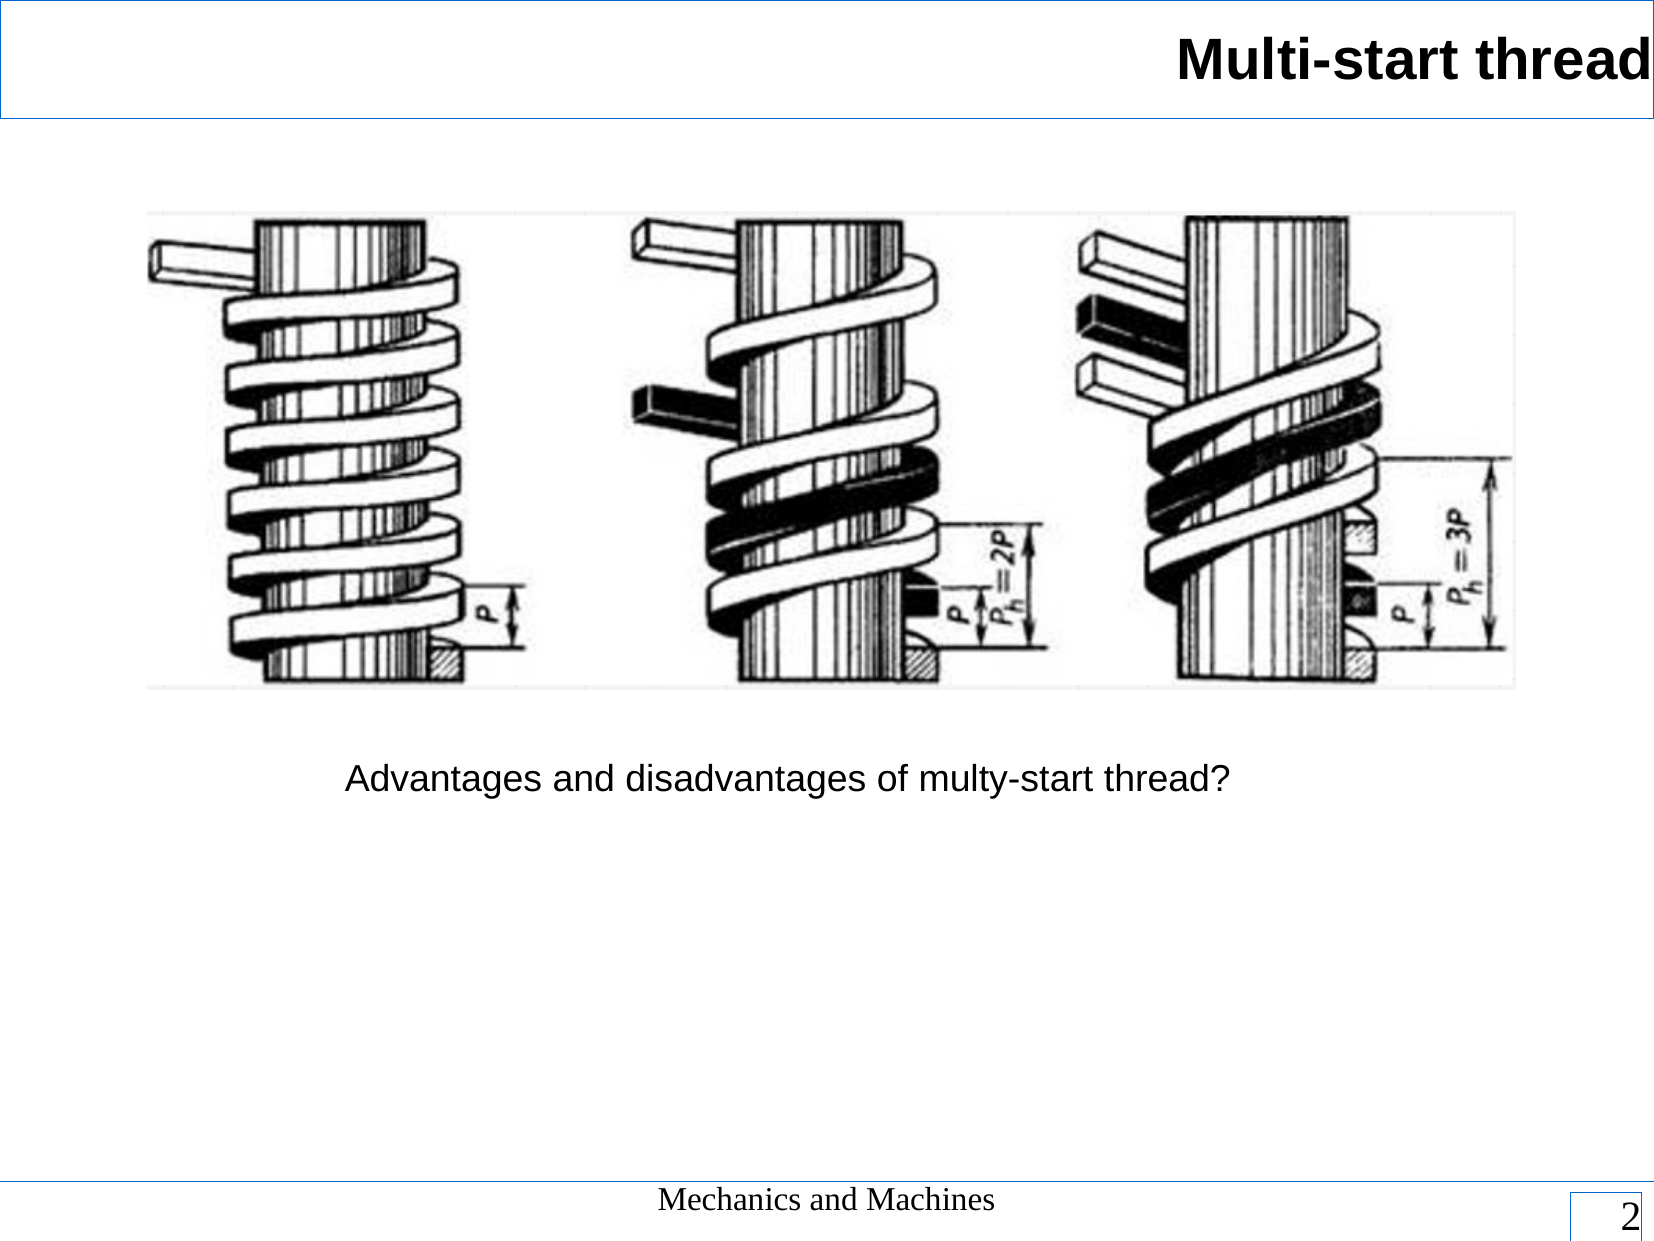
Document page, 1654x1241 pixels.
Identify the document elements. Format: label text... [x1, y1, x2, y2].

text_box Advantages and disadvantages of multy-start thread? [330, 750, 1516, 912]
title Multi-start thread [0, 0, 1654, 119]
picture [147, 211, 1516, 691]
